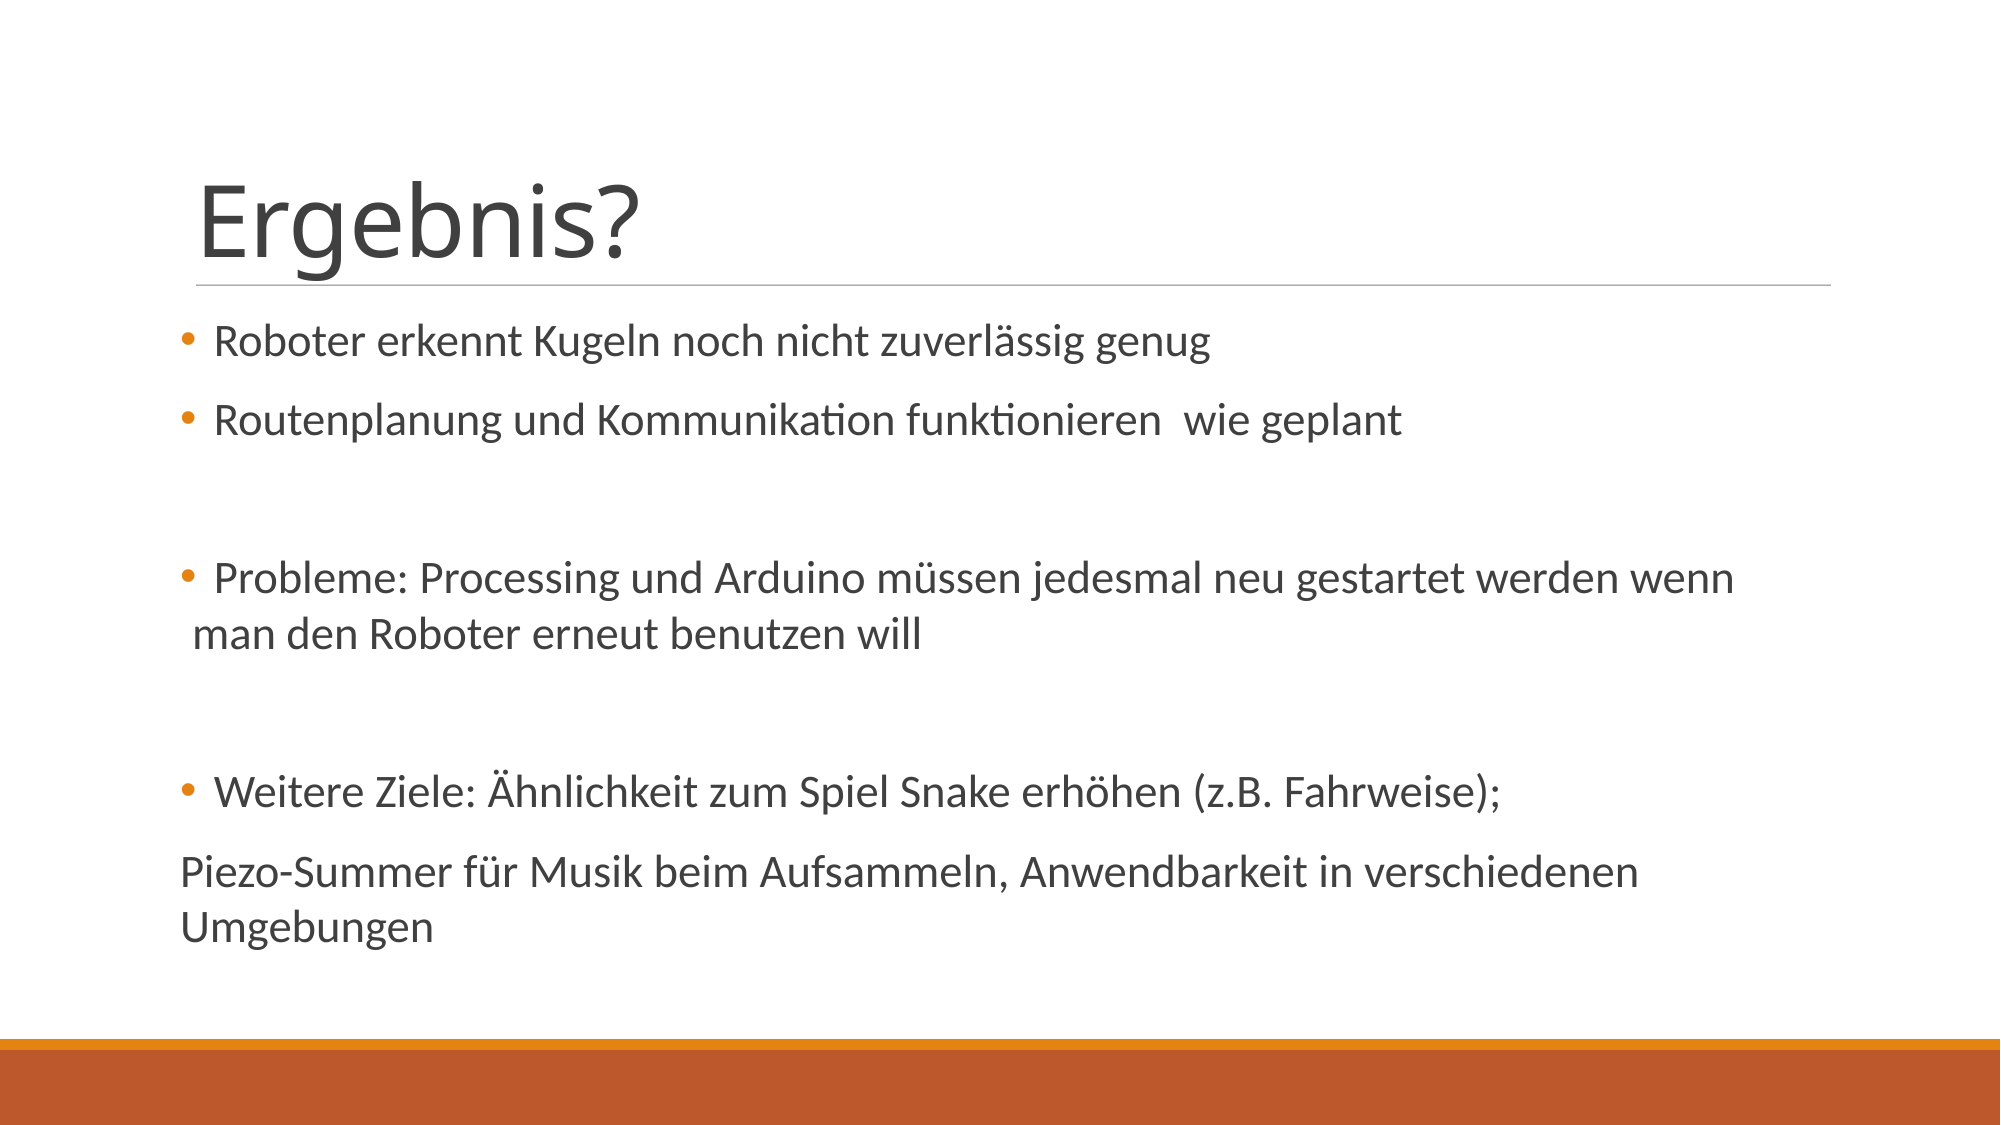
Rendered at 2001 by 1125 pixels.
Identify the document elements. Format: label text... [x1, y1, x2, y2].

title Ergebnis? [180, 47, 1830, 285]
list Roboter erkennt Kugeln noch nicht zuverlässig genug Routenplanung und Kommunikation funktionieren wie geplant Probleme: Processing und Arduino müssen jedesmal neu gestartet werden wenn man den Roboter erneut benutzen will Weitere Ziele: Ähnlichkeit zum Spiel Snake erhöhen (z.B. Fahrweise); Piezo-Summer für Musik beim Aufsammeln, Anwendbarkeit in verschiedenen Umgebungen [180, 302, 1830, 963]
